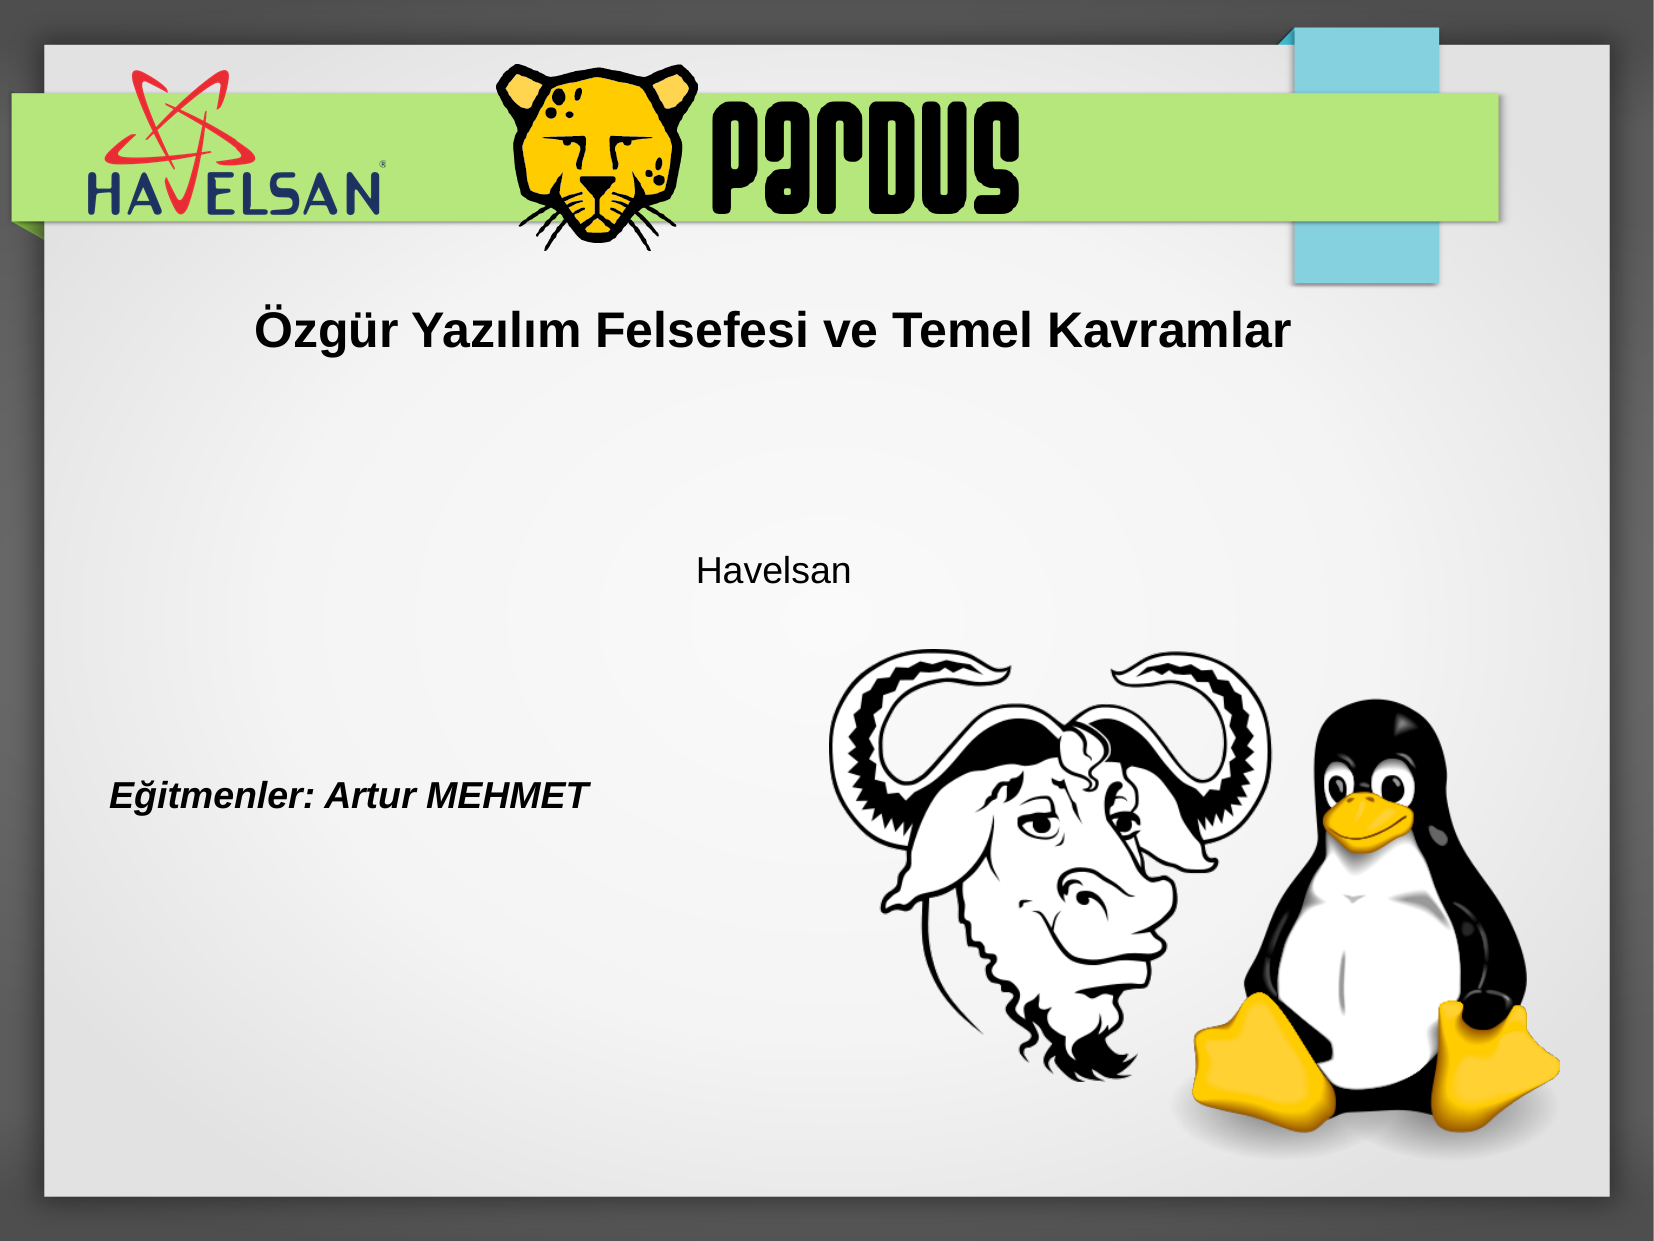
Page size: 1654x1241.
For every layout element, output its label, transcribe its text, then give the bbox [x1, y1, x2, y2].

text_box Eğitmenler: Artur MEHMET [94, 767, 1087, 1241]
picture [0, 0, 1654, 1241]
text_box Havelsan [307, 507, 1241, 676]
text_box Özgür Yazılım Felsefesi ve Temel Kavramlar [100, 295, 1447, 478]
